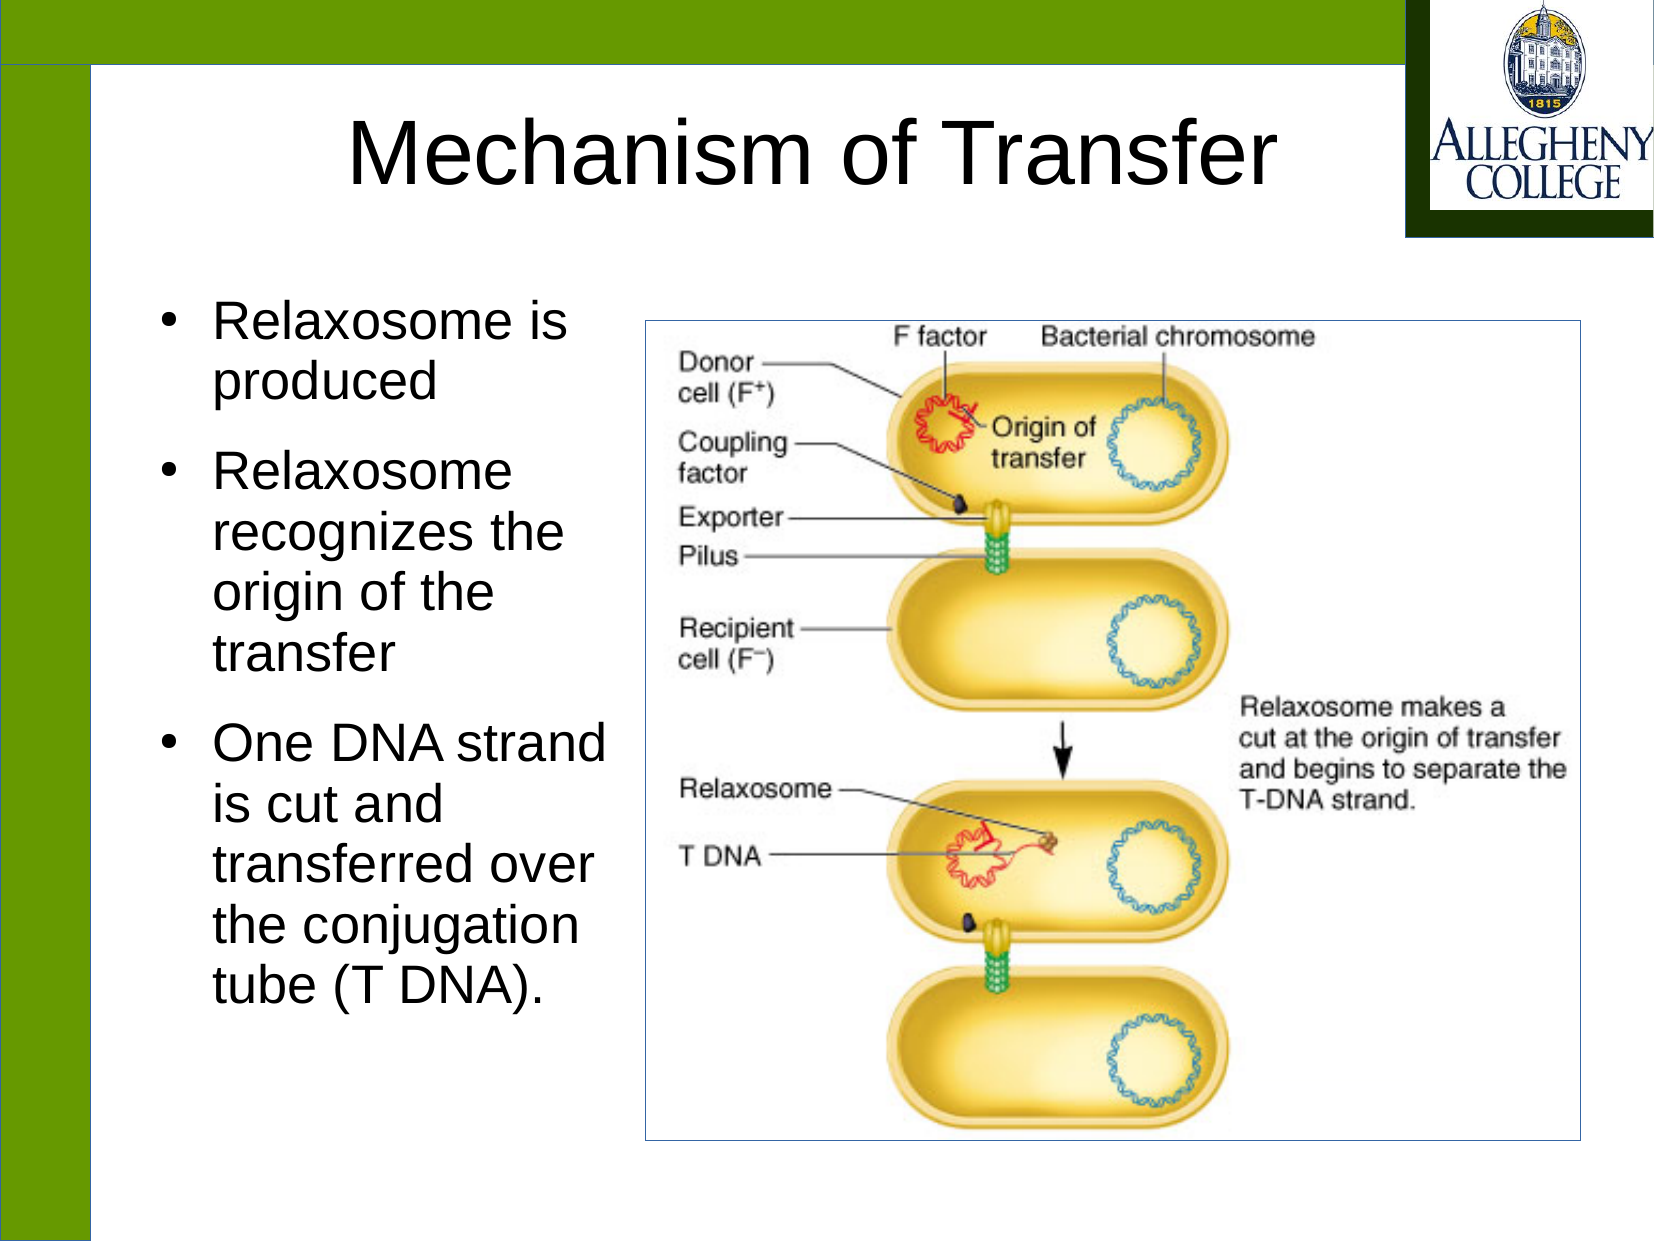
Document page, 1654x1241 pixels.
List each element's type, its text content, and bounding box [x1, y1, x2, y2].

title Mechanism of Transfer [112, 65, 1515, 257]
list Relaxosome is produced Relaxosome recognizes the origin of the transfer One DNA strand is cut and transferred over the conjugation tube (T DNA). [141, 290, 616, 1111]
picture [645, 320, 1581, 1141]
text_box [0, 0, 1654, 1241]
picture [1430, 0, 1654, 210]
